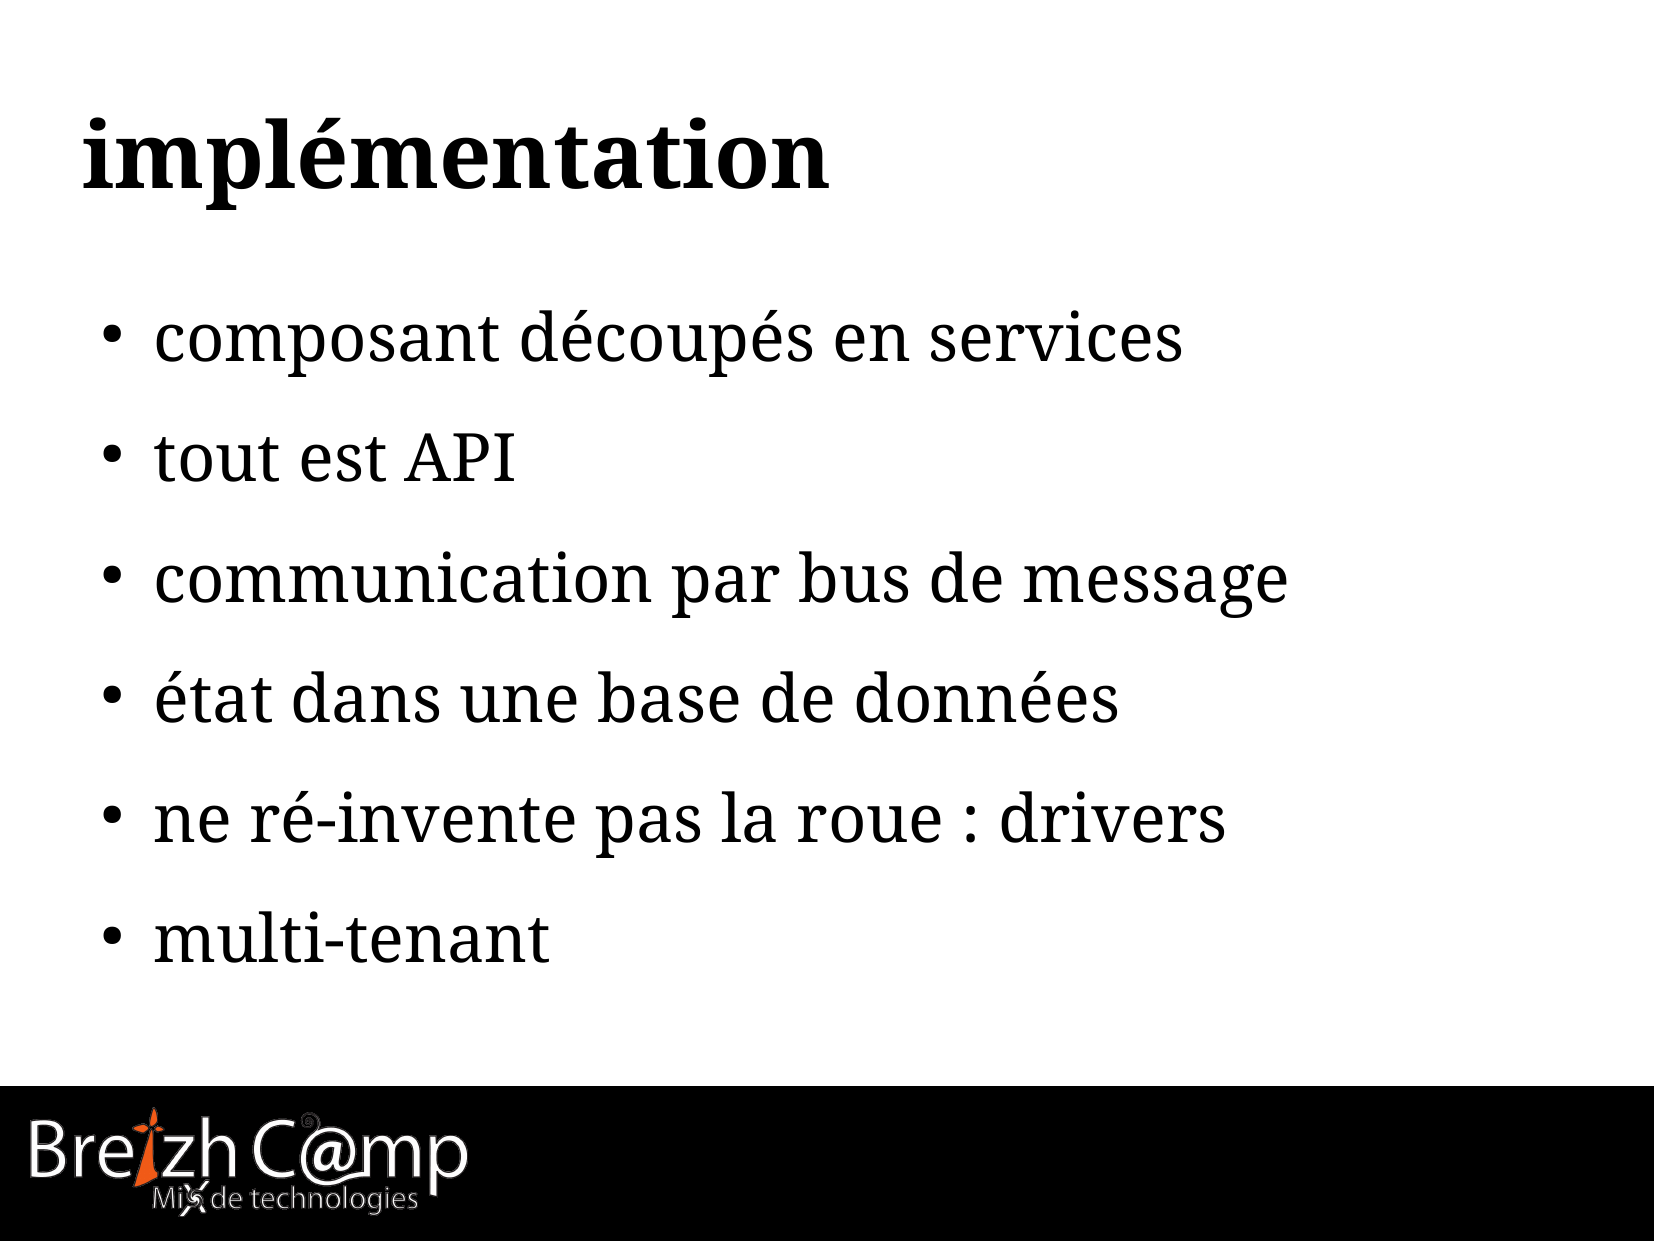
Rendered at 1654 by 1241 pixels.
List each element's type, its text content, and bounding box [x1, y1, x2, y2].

picture [30, 1107, 468, 1217]
list composant découpés en services tout est API communication par bus de message état dans une base de données ne ré-invente pas la roue : drivers multi-tenant [82, 290, 1538, 1010]
title implémentation [82, 49, 1571, 257]
